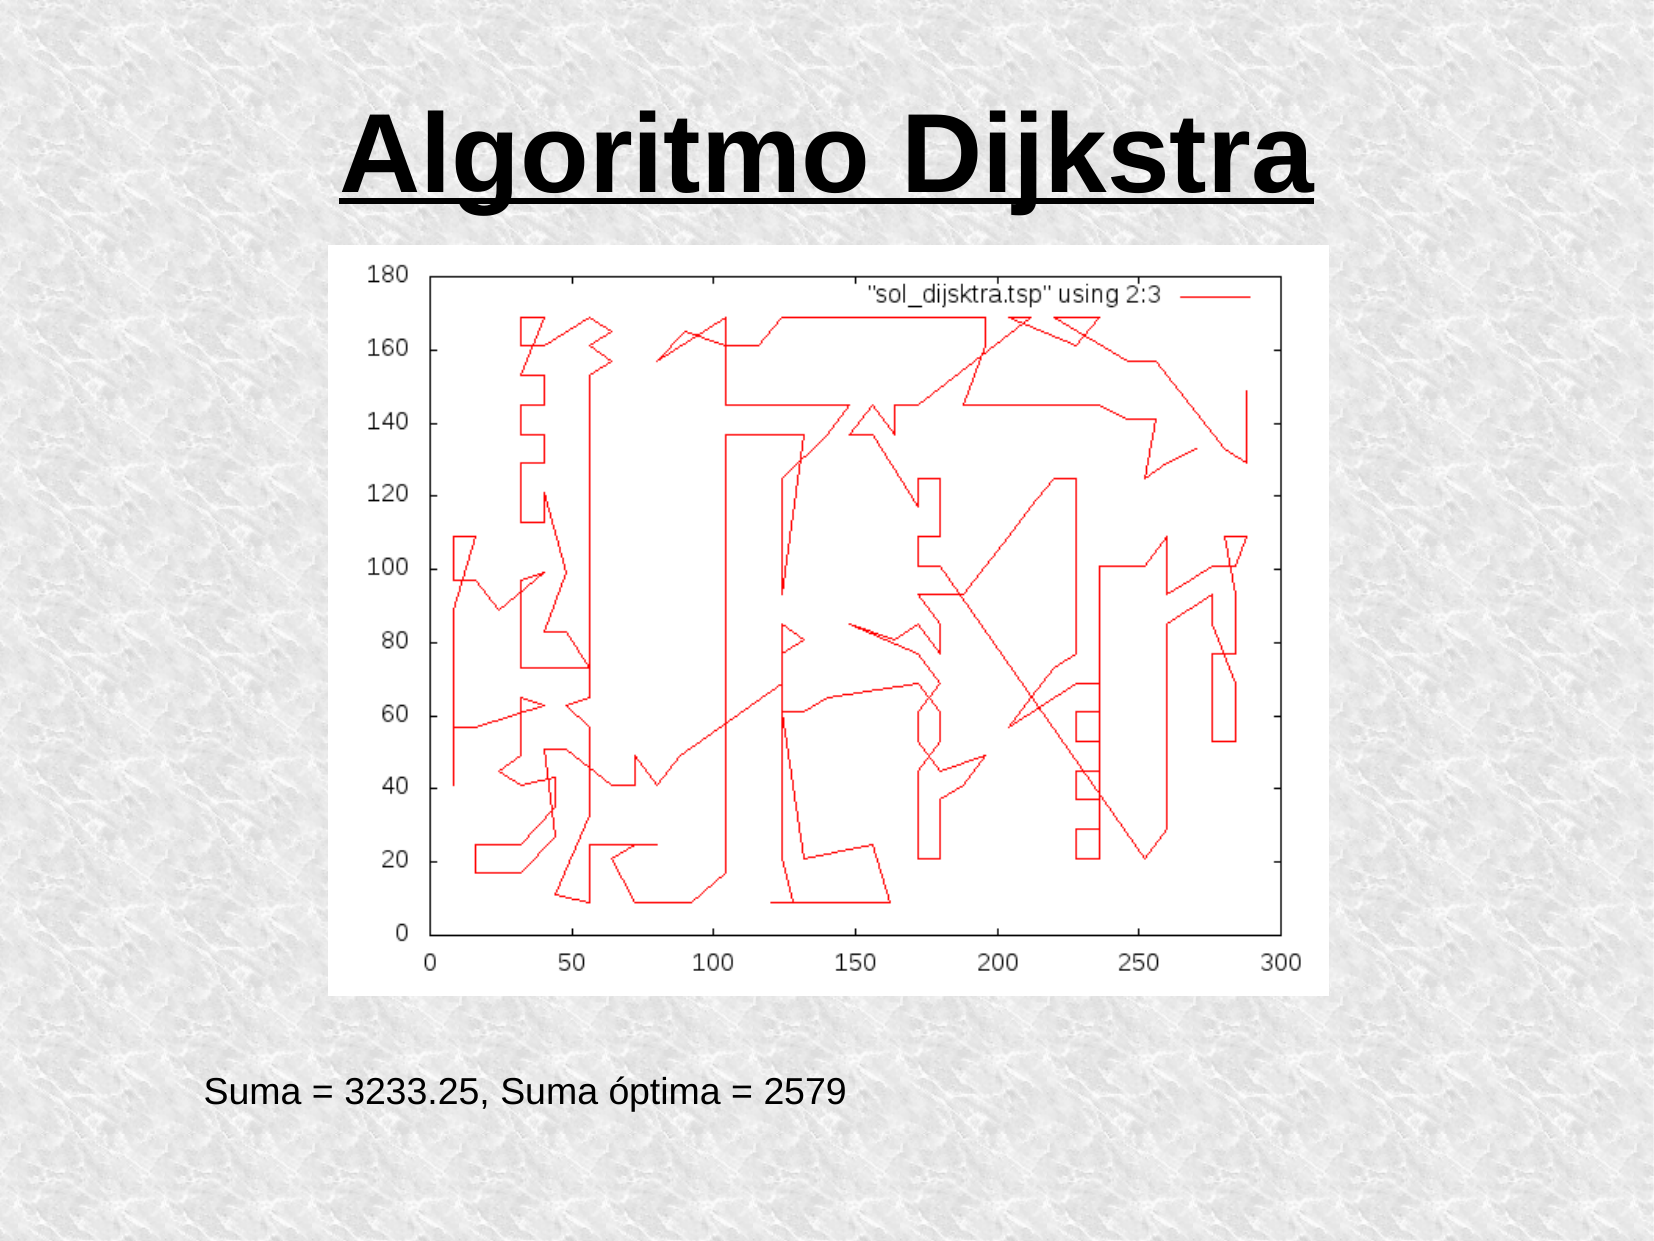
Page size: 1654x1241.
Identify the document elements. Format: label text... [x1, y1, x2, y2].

text_box Suma = 3233.25, Suma óptima = 2579 [188, 1062, 1465, 1120]
picture [0, 0, 1654, 1241]
title Algoritmo Dijkstra [82, 49, 1571, 257]
